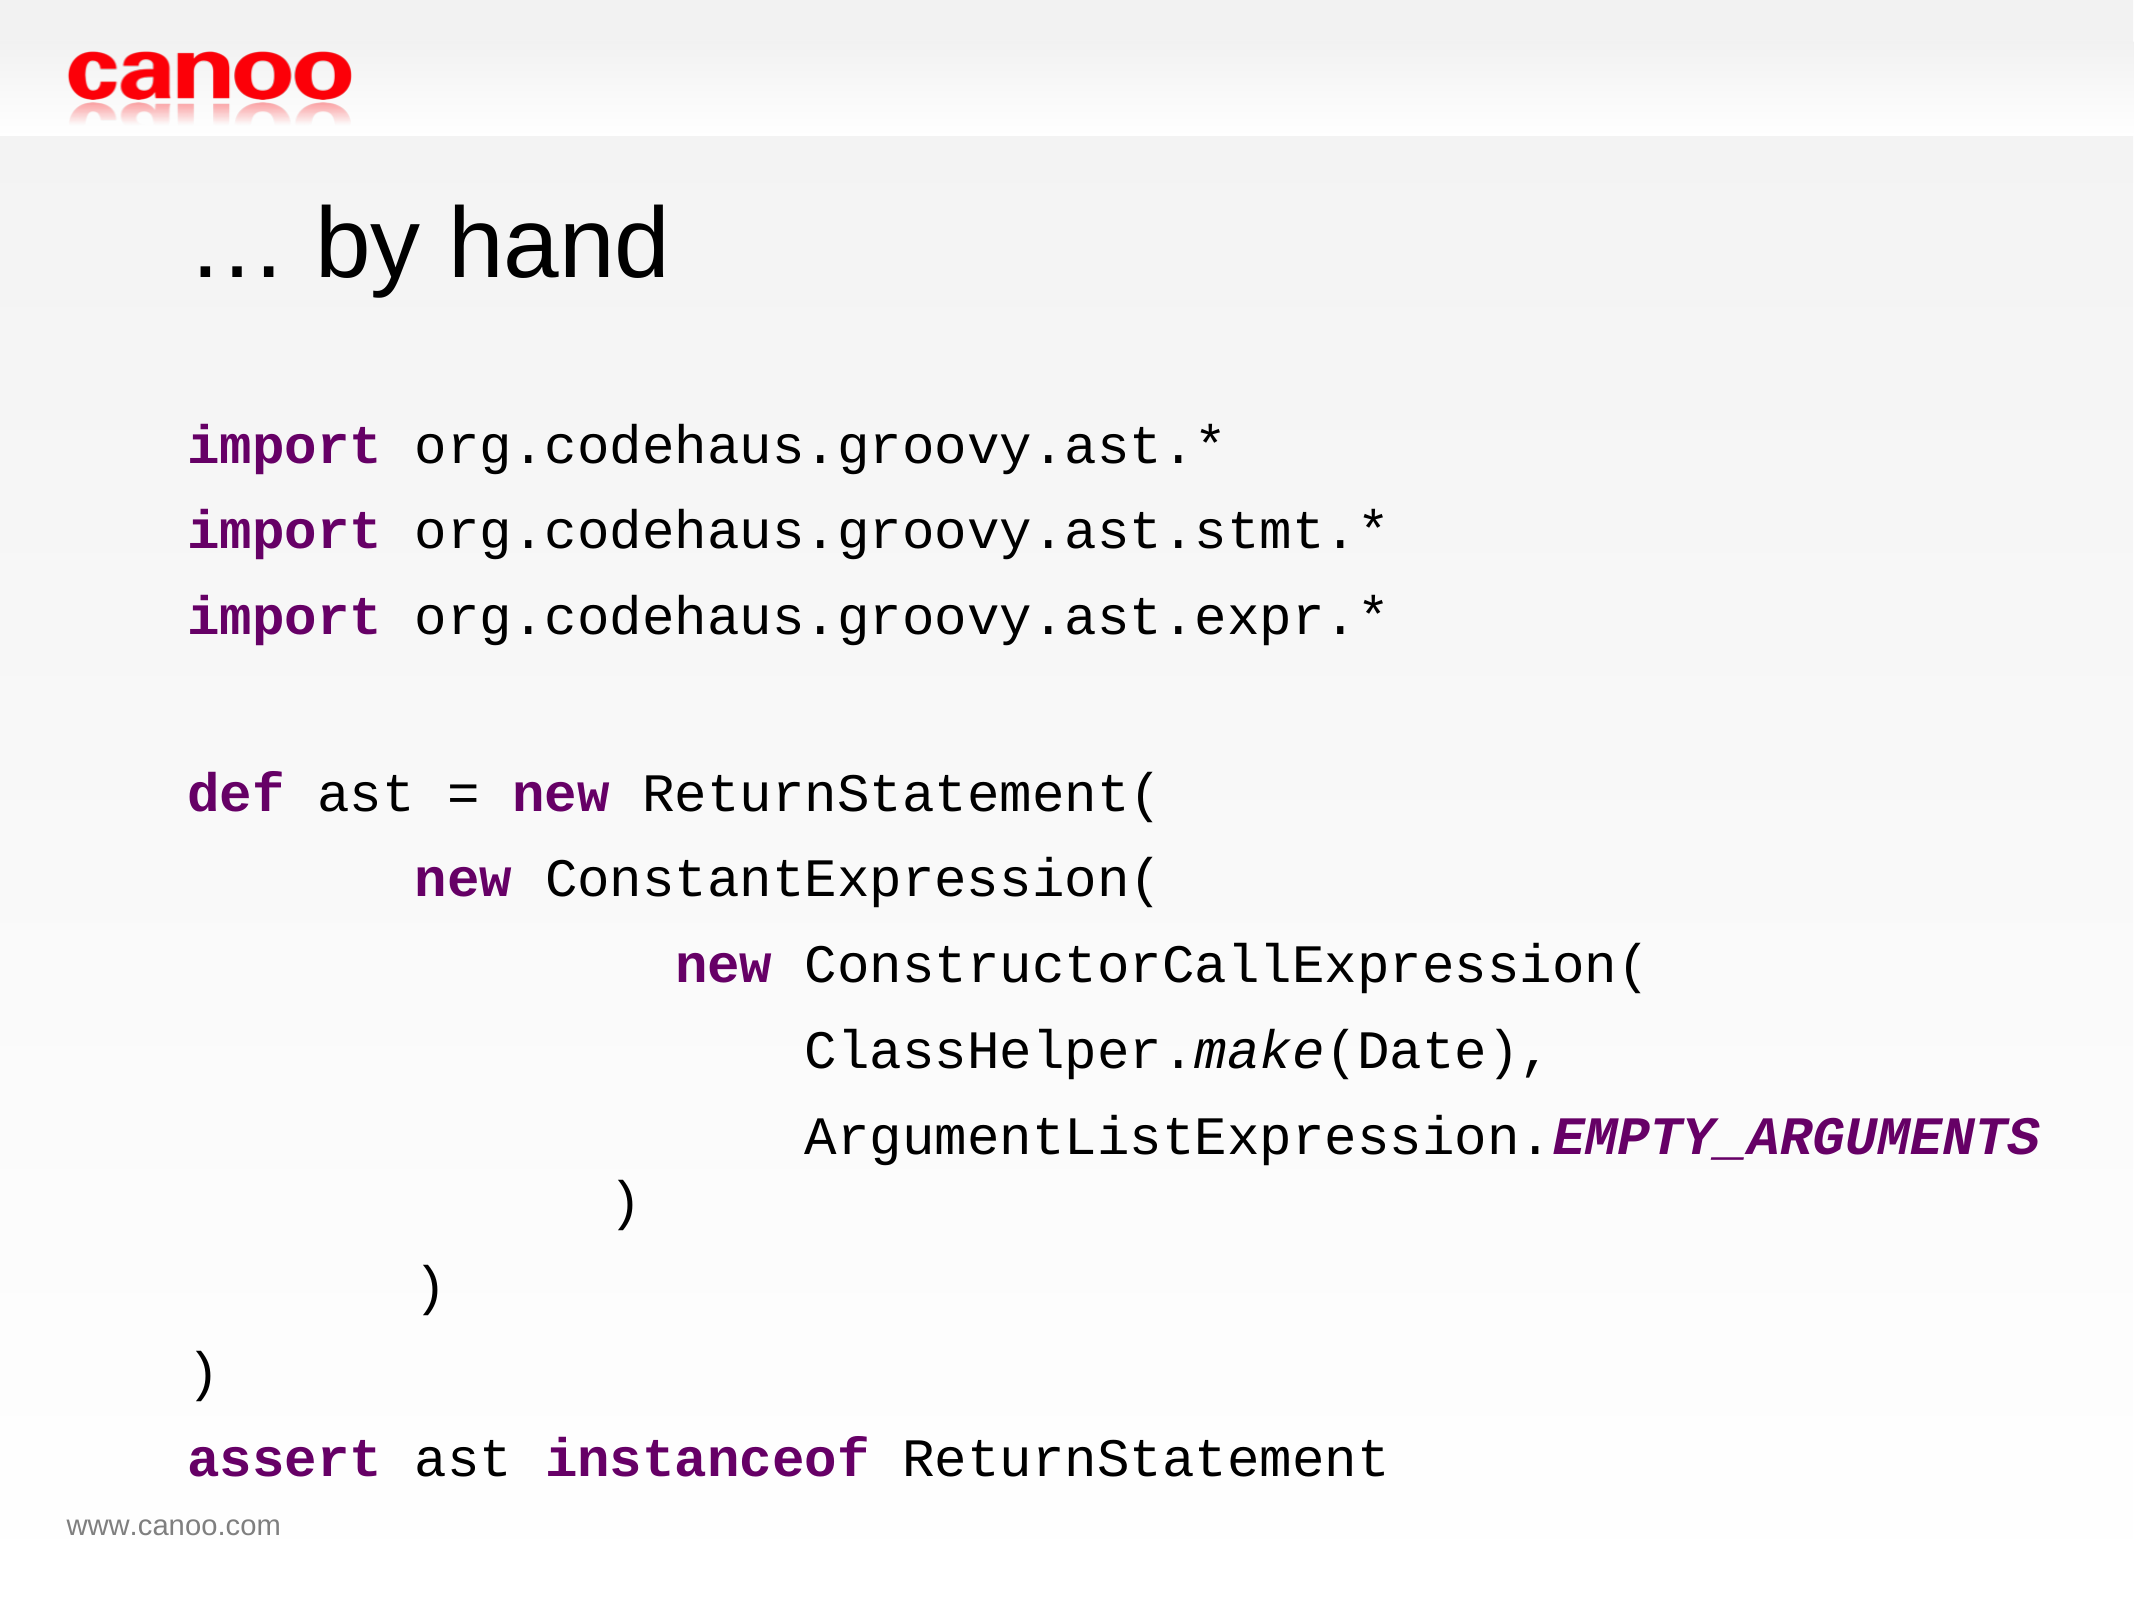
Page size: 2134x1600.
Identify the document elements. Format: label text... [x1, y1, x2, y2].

picture [65, 48, 353, 154]
text_box … by hand import org.codehaus.groovy.ast.* import org.codehaus.groovy.ast.stmt.* import org.codehaus.groovy.ast.expr.* def ast = new ReturnStatement( new ConstantExpression( new ConstructorCallExpression( ClassHelper.make(Date), ArgumentListExpression.EMPTY_ARGUMENTS ) ) ) assert ast instanceof ReturnStatement [187, 177, 2101, 1488]
